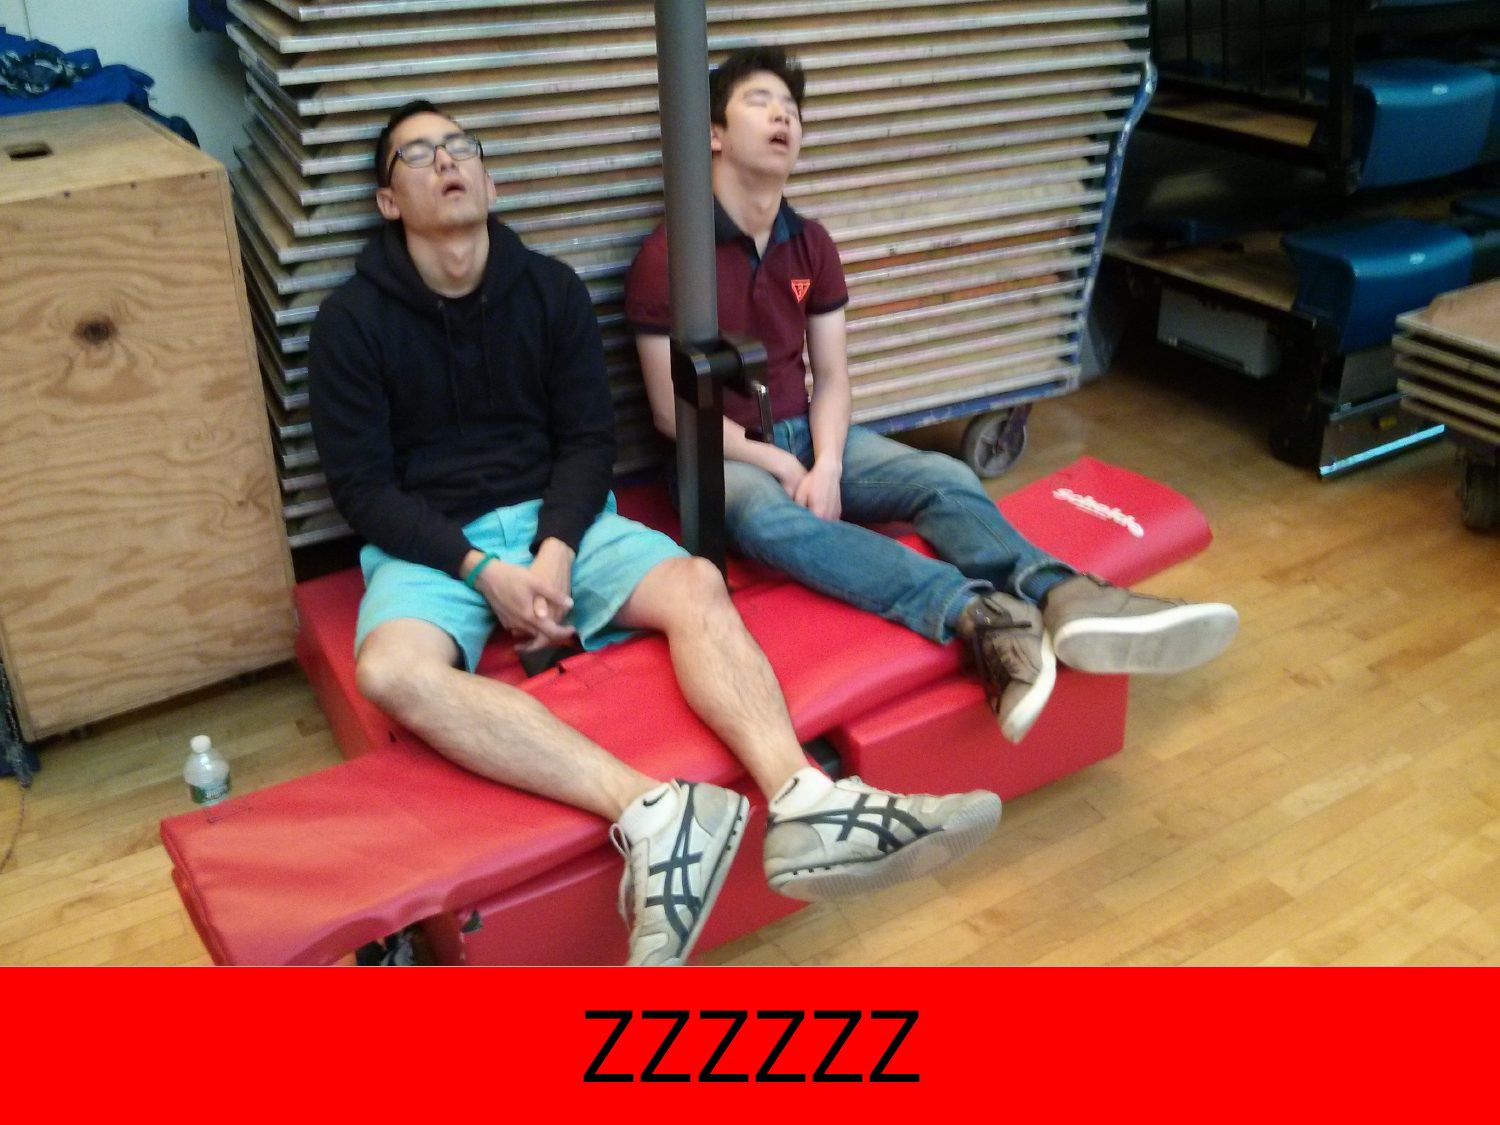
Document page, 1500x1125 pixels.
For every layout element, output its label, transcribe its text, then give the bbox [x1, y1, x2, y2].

picture [0, 0, 1500, 966]
list ZZZZZZ [28, 974, 1478, 1111]
